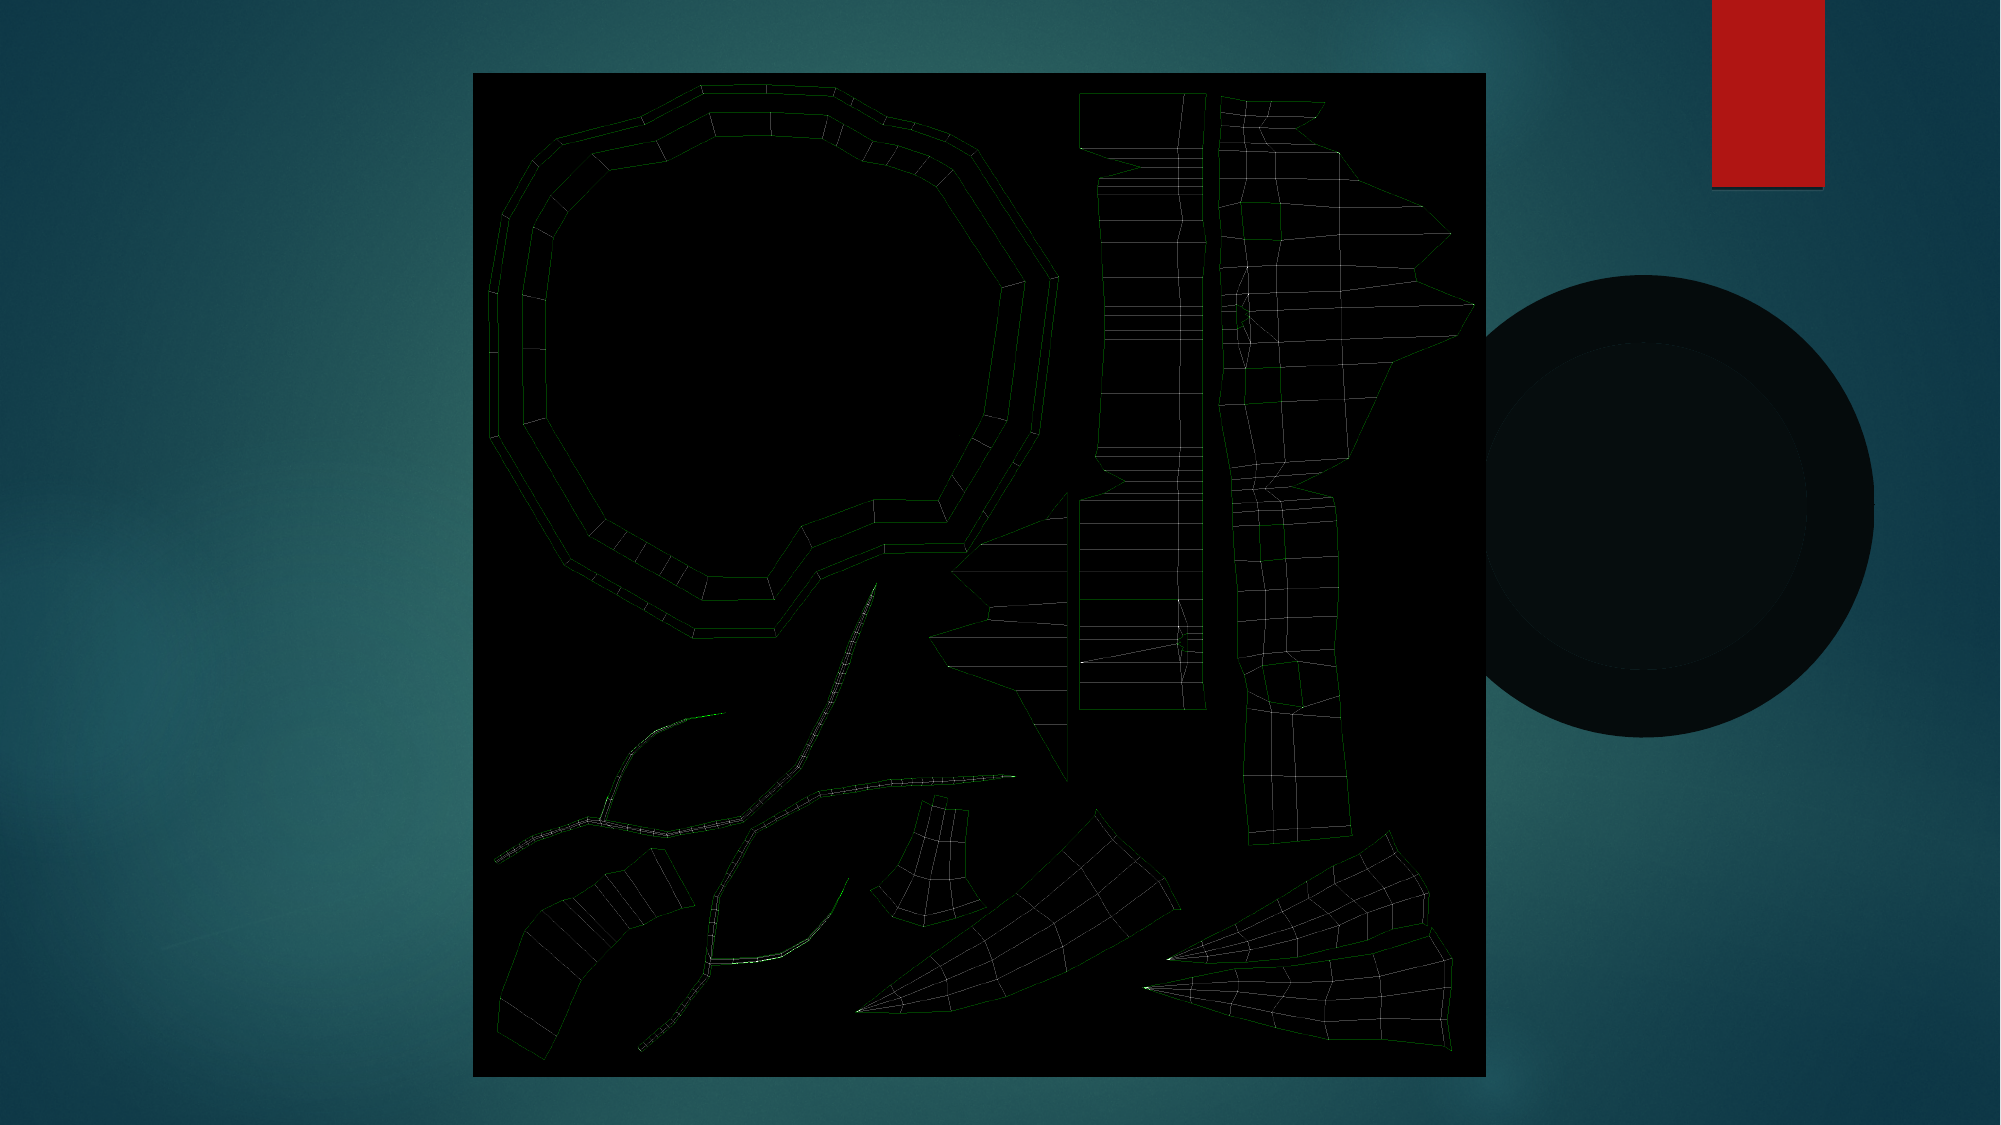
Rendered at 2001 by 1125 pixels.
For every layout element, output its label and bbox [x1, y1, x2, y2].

picture [484, 74, 1479, 1069]
text_box [474, 74, 1485, 1076]
